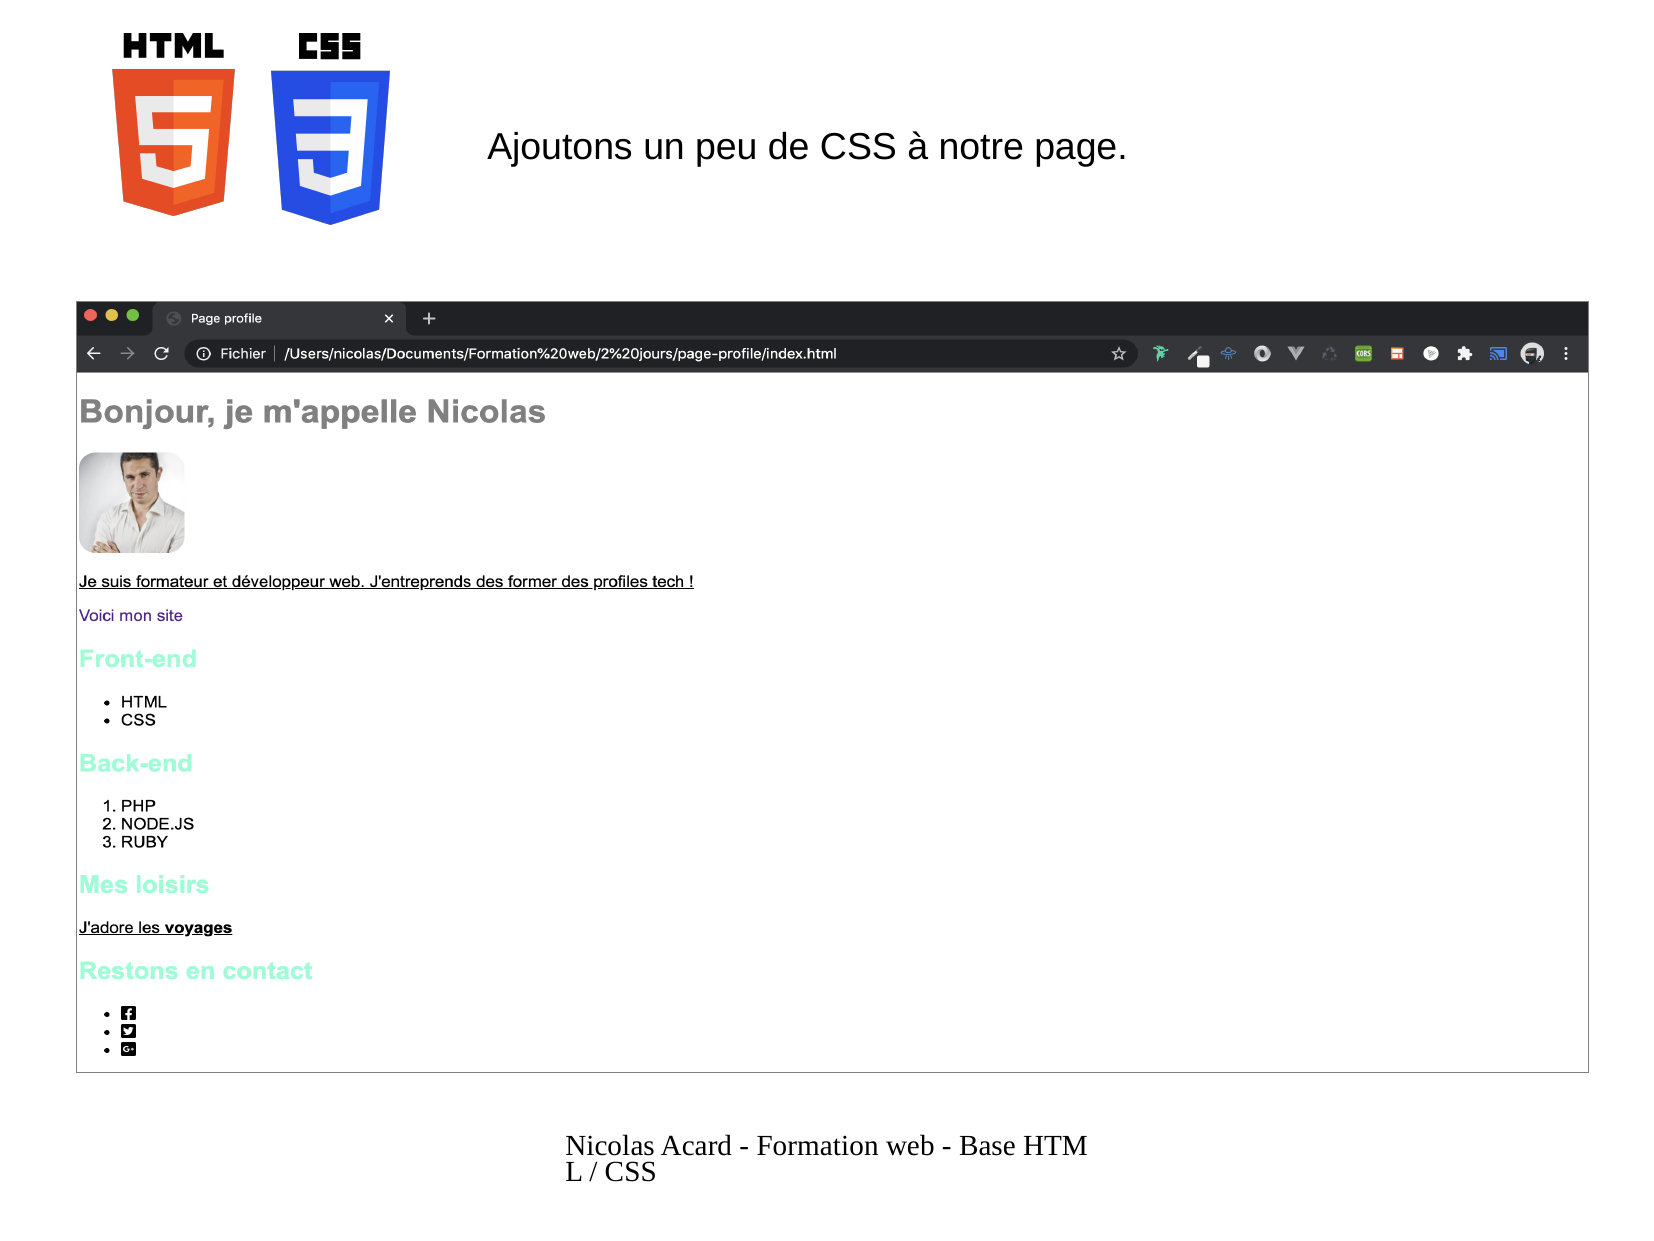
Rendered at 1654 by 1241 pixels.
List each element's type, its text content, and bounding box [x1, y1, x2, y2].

picture [271, 33, 390, 225]
picture [76, 301, 1589, 1073]
picture [87, 33, 260, 216]
text_box Ajoutons un peu de CSS à notre page. [472, 118, 1382, 175]
